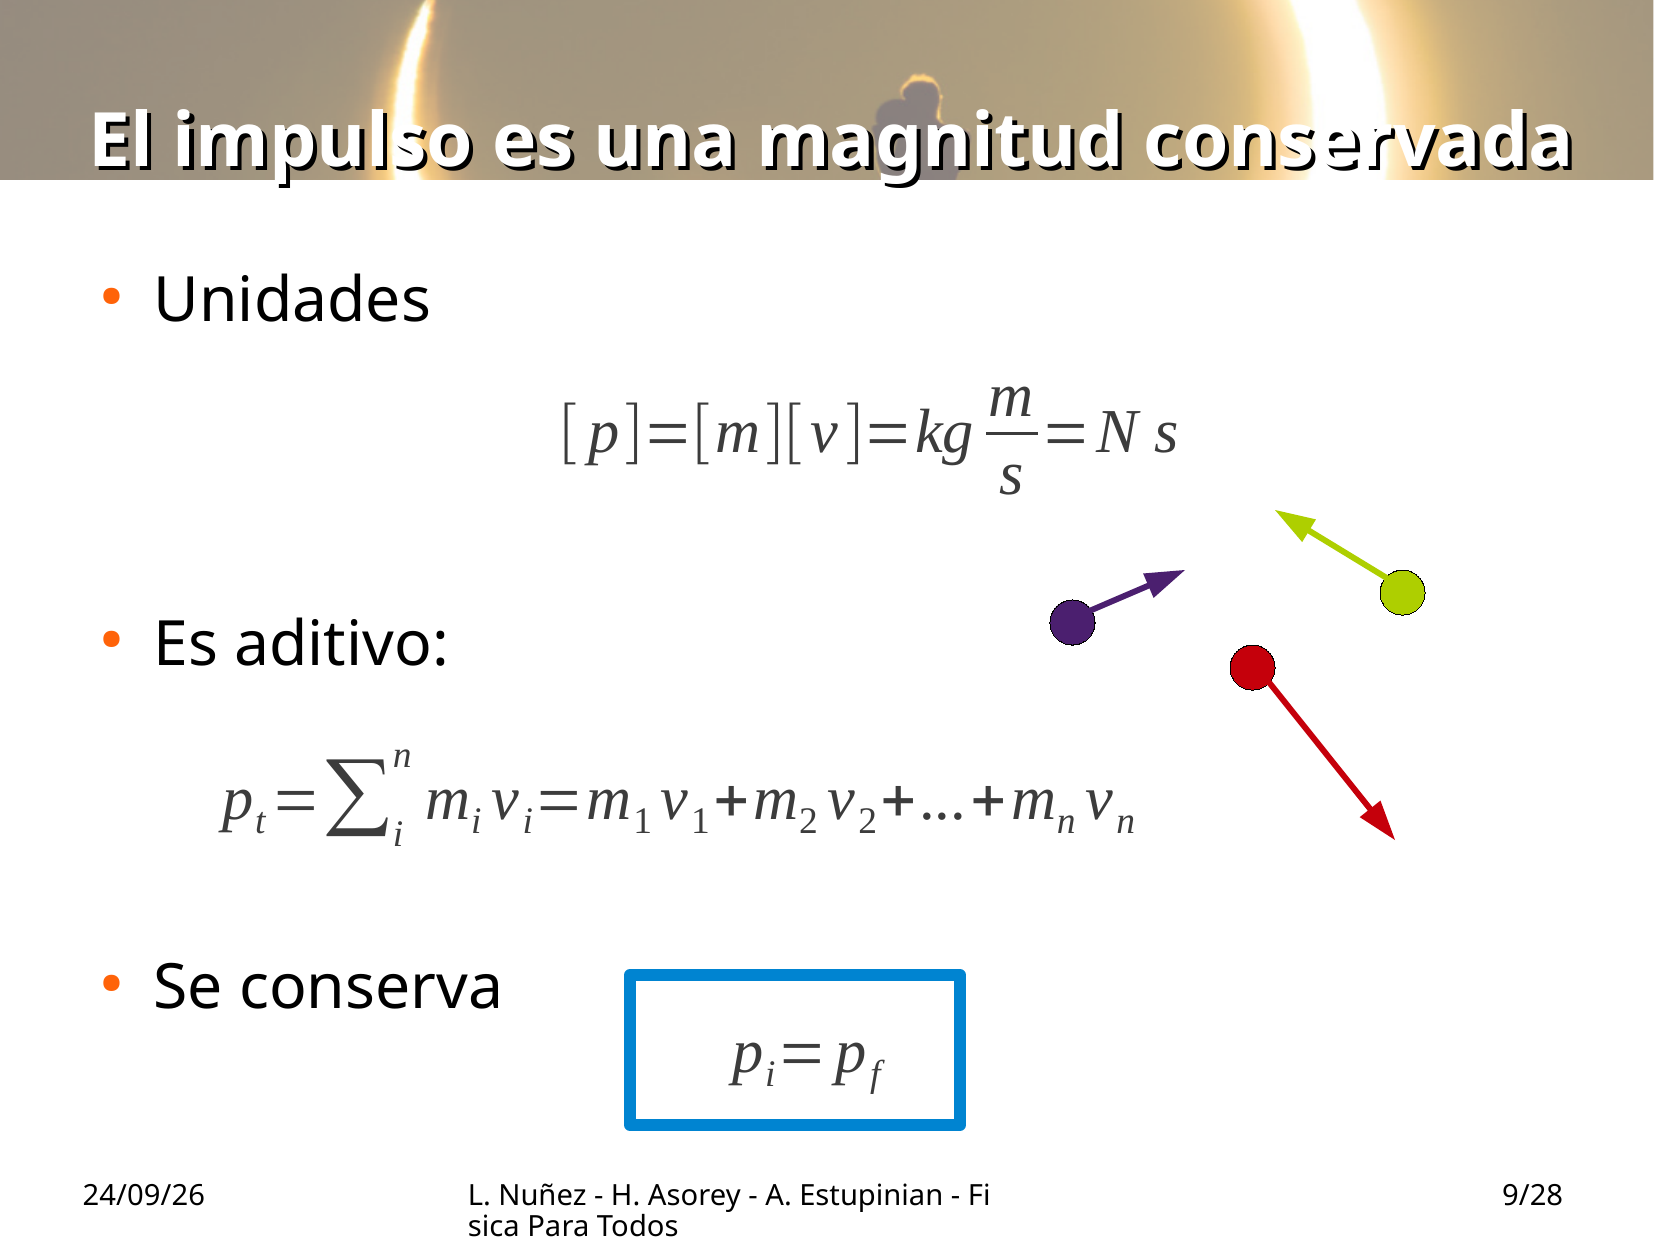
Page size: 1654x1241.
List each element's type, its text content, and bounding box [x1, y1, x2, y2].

chart [720, 1016, 894, 1096]
text_box [1049, 599, 1096, 646]
text_box [1230, 645, 1276, 691]
title El impulso es una magnitud conservada [86, 49, 1576, 226]
list Unidades Es aditivo: Se conserva [82, 255, 1571, 1156]
chart [554, 360, 1186, 508]
picture [0, 0, 1654, 180]
text_box [1380, 570, 1426, 616]
chart [210, 735, 1142, 854]
